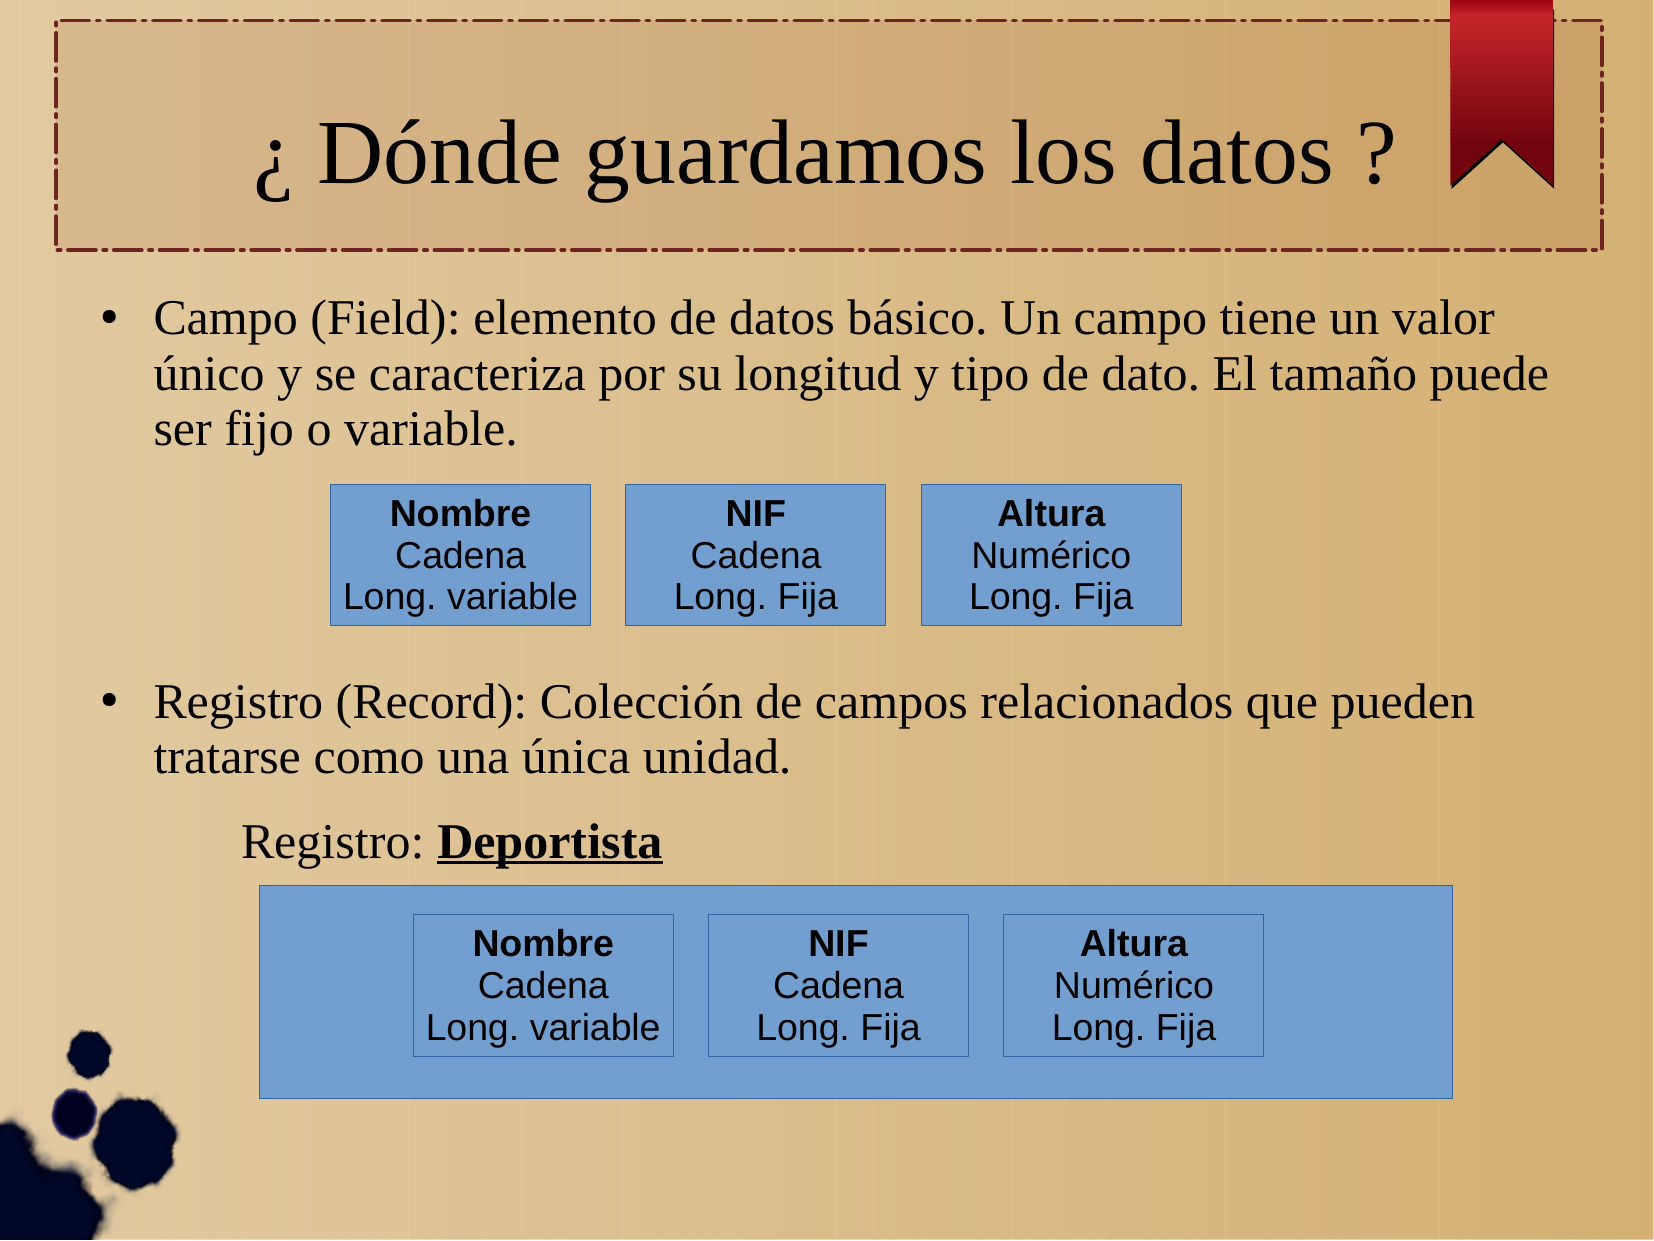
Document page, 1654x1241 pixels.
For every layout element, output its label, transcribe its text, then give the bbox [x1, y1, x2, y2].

text_box [259, 885, 1453, 1099]
text_box Altura Numérico Long. Fija [921, 484, 1182, 626]
list Campo (Field): elemento de datos básico. Un campo tiene un valor único y se caracteriza por su longitud y tipo de dato. El tamaño puede ser fijo o variable. Registro (Record): Colección de campos relacionados que pueden tratarse como una única unidad. Registro: Deportista [82, 290, 1571, 1010]
text_box NIF Cadena Long. Fija [708, 914, 969, 1057]
title ¿ Dónde guardamos los datos ? [82, 49, 1571, 257]
text_box Altura Numérico Long. Fija [1003, 914, 1264, 1057]
text_box Nombre Cadena Long. variable [330, 484, 591, 626]
text_box NIF Cadena Long. Fija [625, 484, 886, 626]
text_box Nombre Cadena Long. variable [413, 914, 674, 1057]
